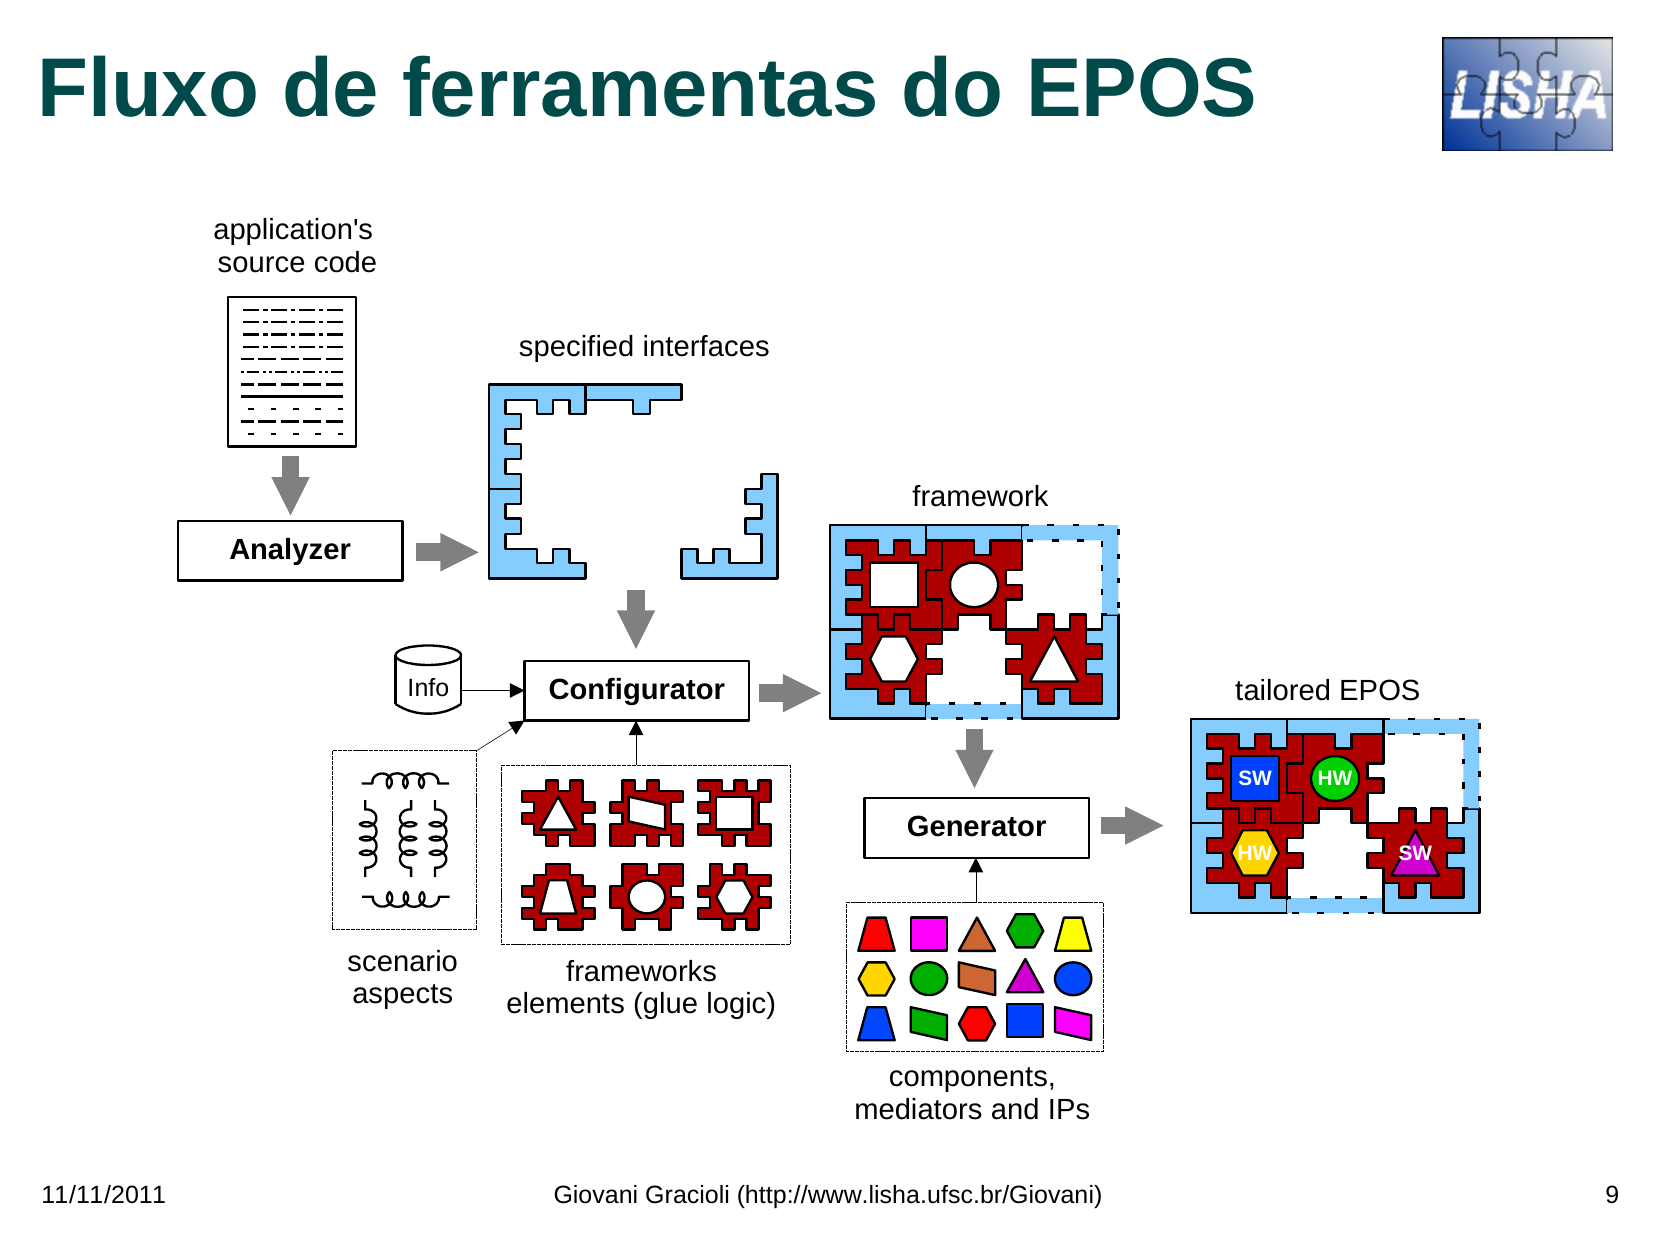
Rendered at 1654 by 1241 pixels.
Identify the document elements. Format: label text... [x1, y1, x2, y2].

text_box [830, 525, 1119, 719]
text_box [610, 780, 684, 846]
text_box HW [1231, 830, 1279, 876]
text_box [1191, 718, 1480, 913]
text_box [958, 917, 996, 951]
picture [1442, 37, 1613, 151]
text_box [958, 1007, 996, 1041]
text_box [521, 864, 595, 930]
text_box [698, 780, 771, 846]
text_box [858, 962, 895, 996]
text_box tailored EPOS [1212, 674, 1444, 715]
text_box [910, 1007, 948, 1041]
text_box scenario aspects [334, 944, 472, 1026]
text_box specified interfaces [489, 330, 800, 371]
text_box [858, 917, 895, 951]
text_box [1006, 914, 1044, 948]
text_box [521, 780, 595, 846]
text_box HW [1311, 756, 1359, 801]
text_box framework [895, 479, 1066, 521]
text_box components, mediators and IPs [825, 1059, 1120, 1141]
text_box [958, 962, 996, 996]
text_box [1055, 962, 1092, 996]
text_box [1055, 917, 1092, 951]
text_box [1055, 1007, 1092, 1041]
text_box [911, 918, 947, 950]
text_box [858, 1007, 895, 1041]
text_box application's source code [192, 212, 403, 294]
text_box Generator [889, 810, 1064, 851]
text_box [1006, 959, 1044, 993]
title Fluxo de ferramentas do EPOS [37, 37, 1426, 151]
text_box Configurator [527, 673, 747, 714]
text_box [1007, 1004, 1043, 1037]
text_box Analyzer [214, 533, 367, 574]
text_box SW [1231, 756, 1279, 801]
text_box [698, 864, 771, 930]
text_box [610, 864, 684, 930]
text_box [489, 384, 682, 579]
text_box [910, 962, 948, 996]
text_box Info [401, 674, 455, 710]
text_box frameworks elements (glue logic) [492, 954, 791, 1036]
text_box [681, 473, 778, 579]
